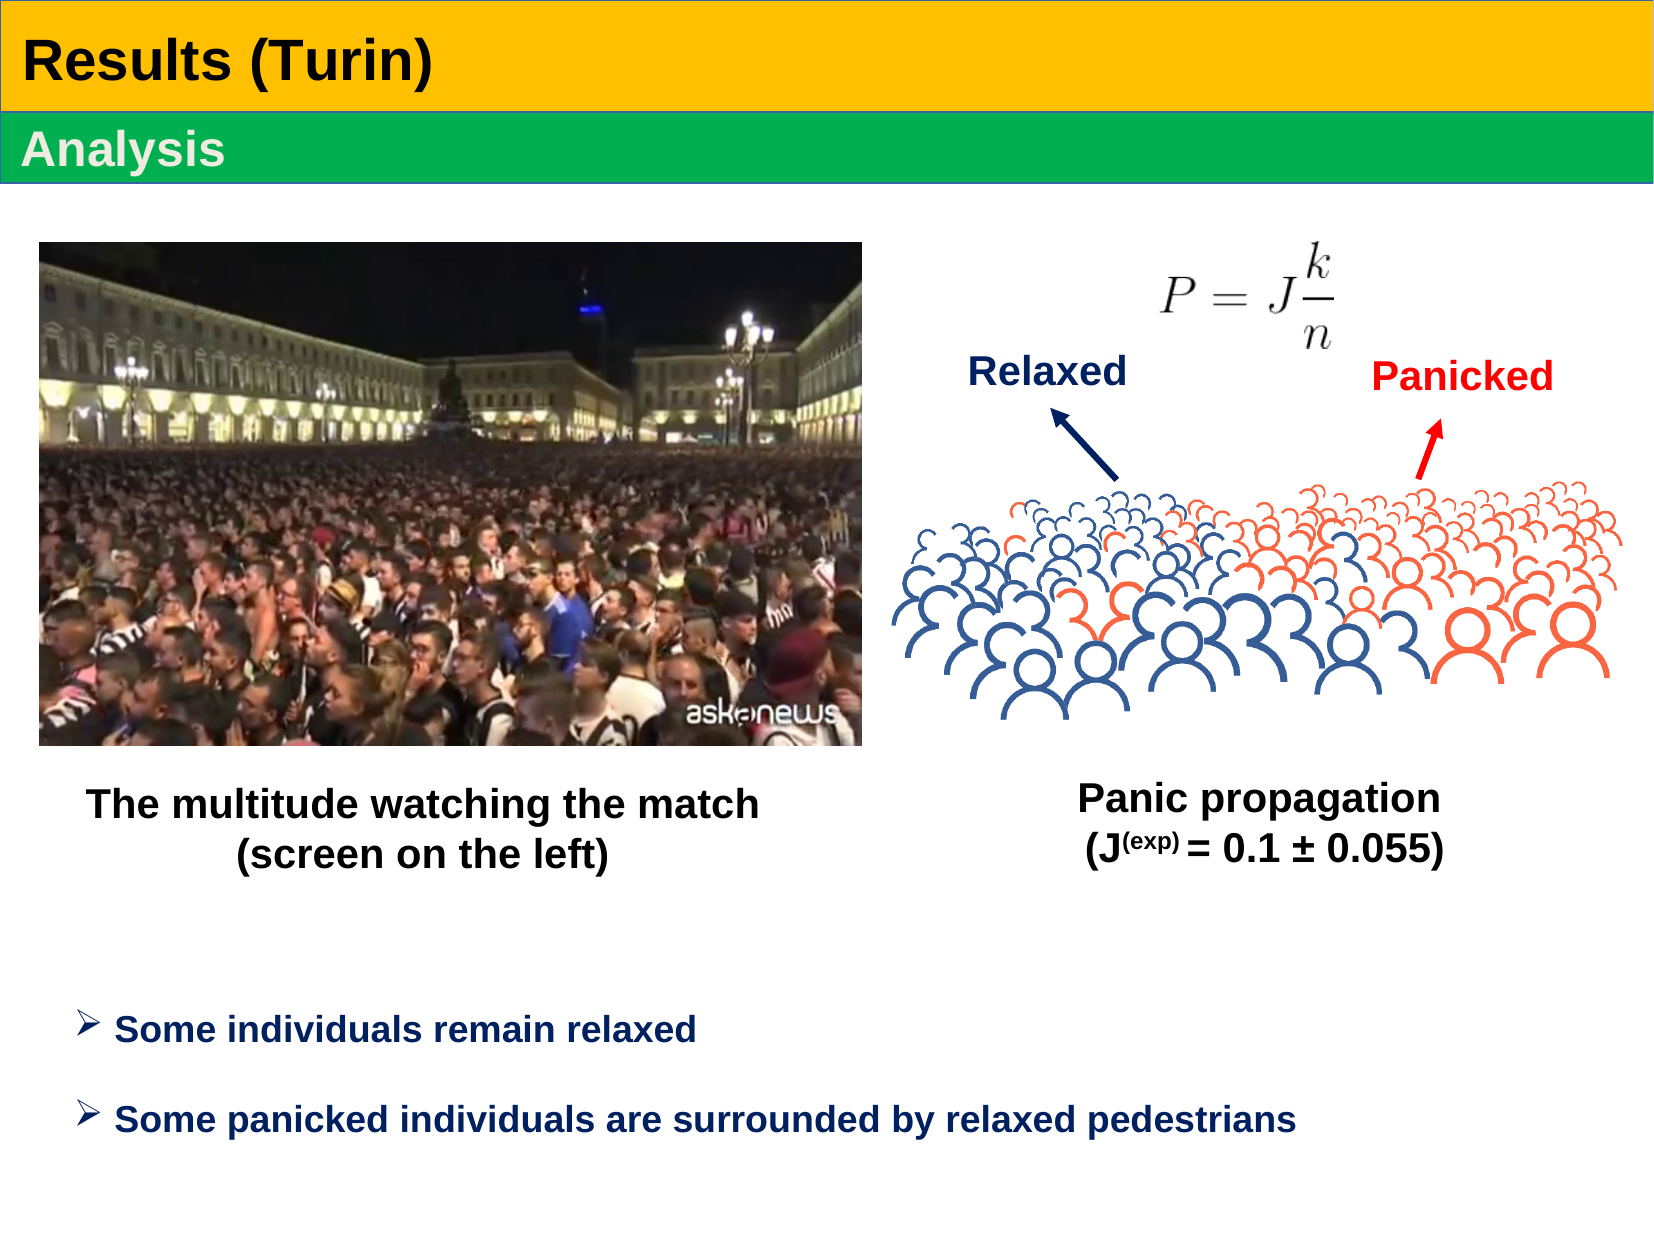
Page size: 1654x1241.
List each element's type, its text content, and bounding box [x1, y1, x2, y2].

text_box Relaxed [873, 335, 1222, 427]
picture [1159, 241, 1334, 349]
text_box [0, 0, 1654, 183]
text_box Some individuals remain relaxed Some panicked individuals are surrounded by relaxed pedestrians [59, 997, 1619, 1193]
text_box Results (Turin) [7, 14, 1052, 95]
text_box Panicked [1289, 340, 1638, 432]
picture [885, 472, 1633, 721]
text_box Panic propagation (J(exp) = 0.1 ± 0.055) [885, 761, 1633, 880]
picture [39, 242, 862, 746]
text_box The multitude watching the match (screen on the left) [11, 768, 835, 886]
text_box Analysis [5, 108, 1654, 189]
